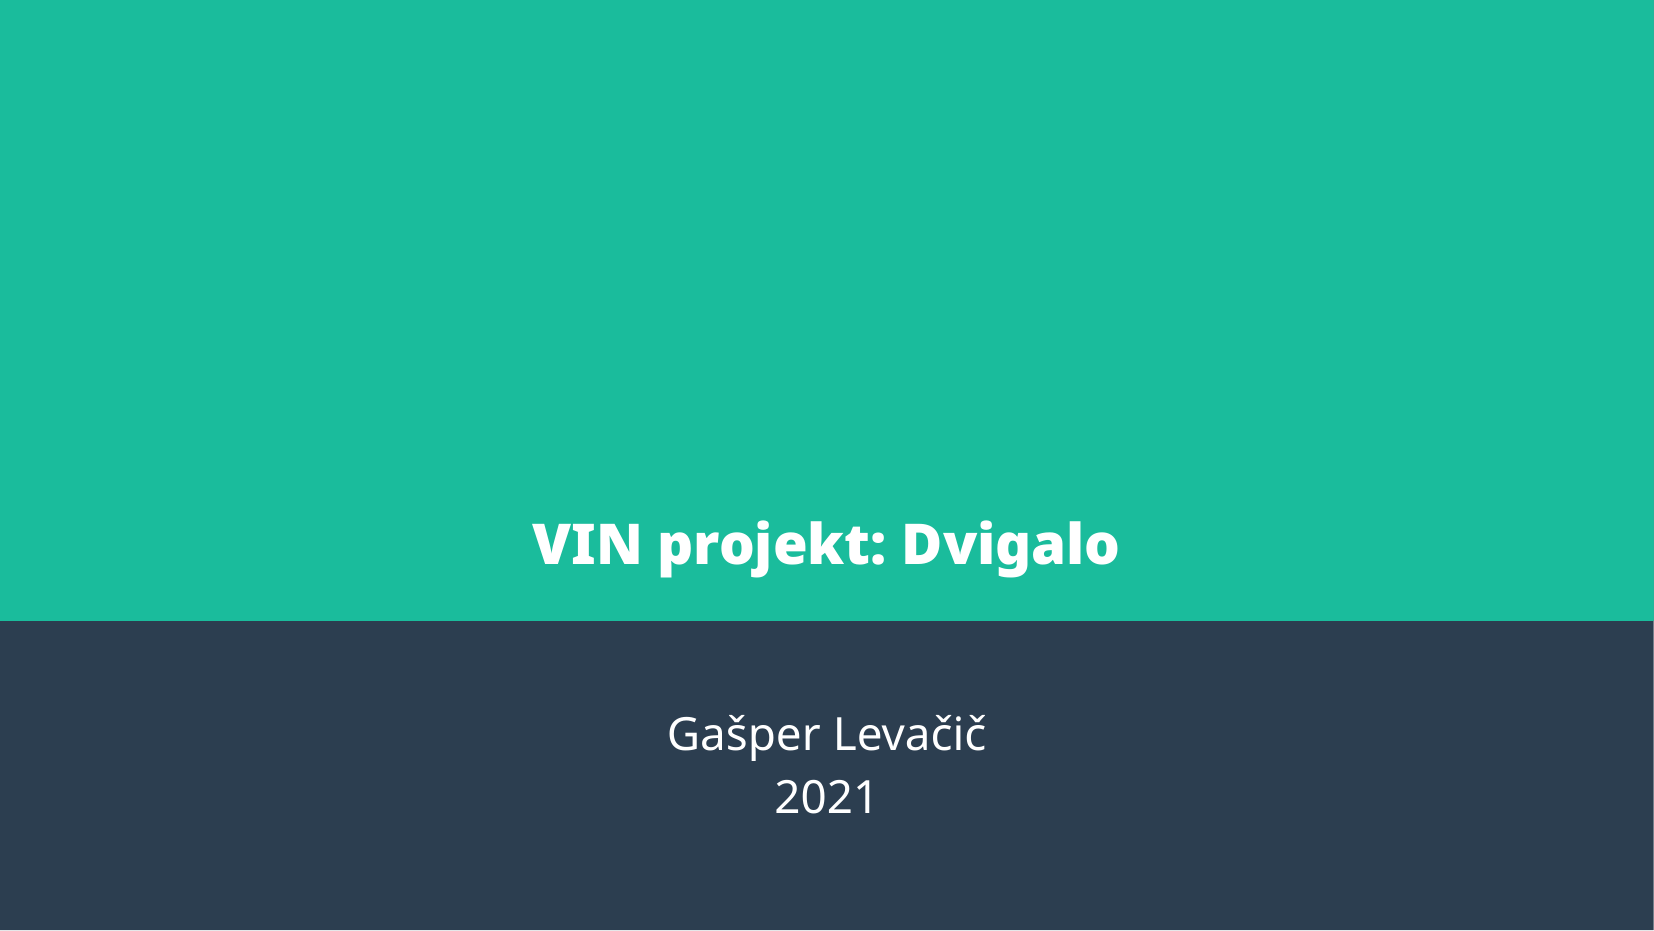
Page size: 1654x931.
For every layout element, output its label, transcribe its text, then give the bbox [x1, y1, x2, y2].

title VIN projekt: Dvigalo [59, 465, 1595, 583]
subtitle Gašper Levačič 2021 [59, 642, 1595, 886]
